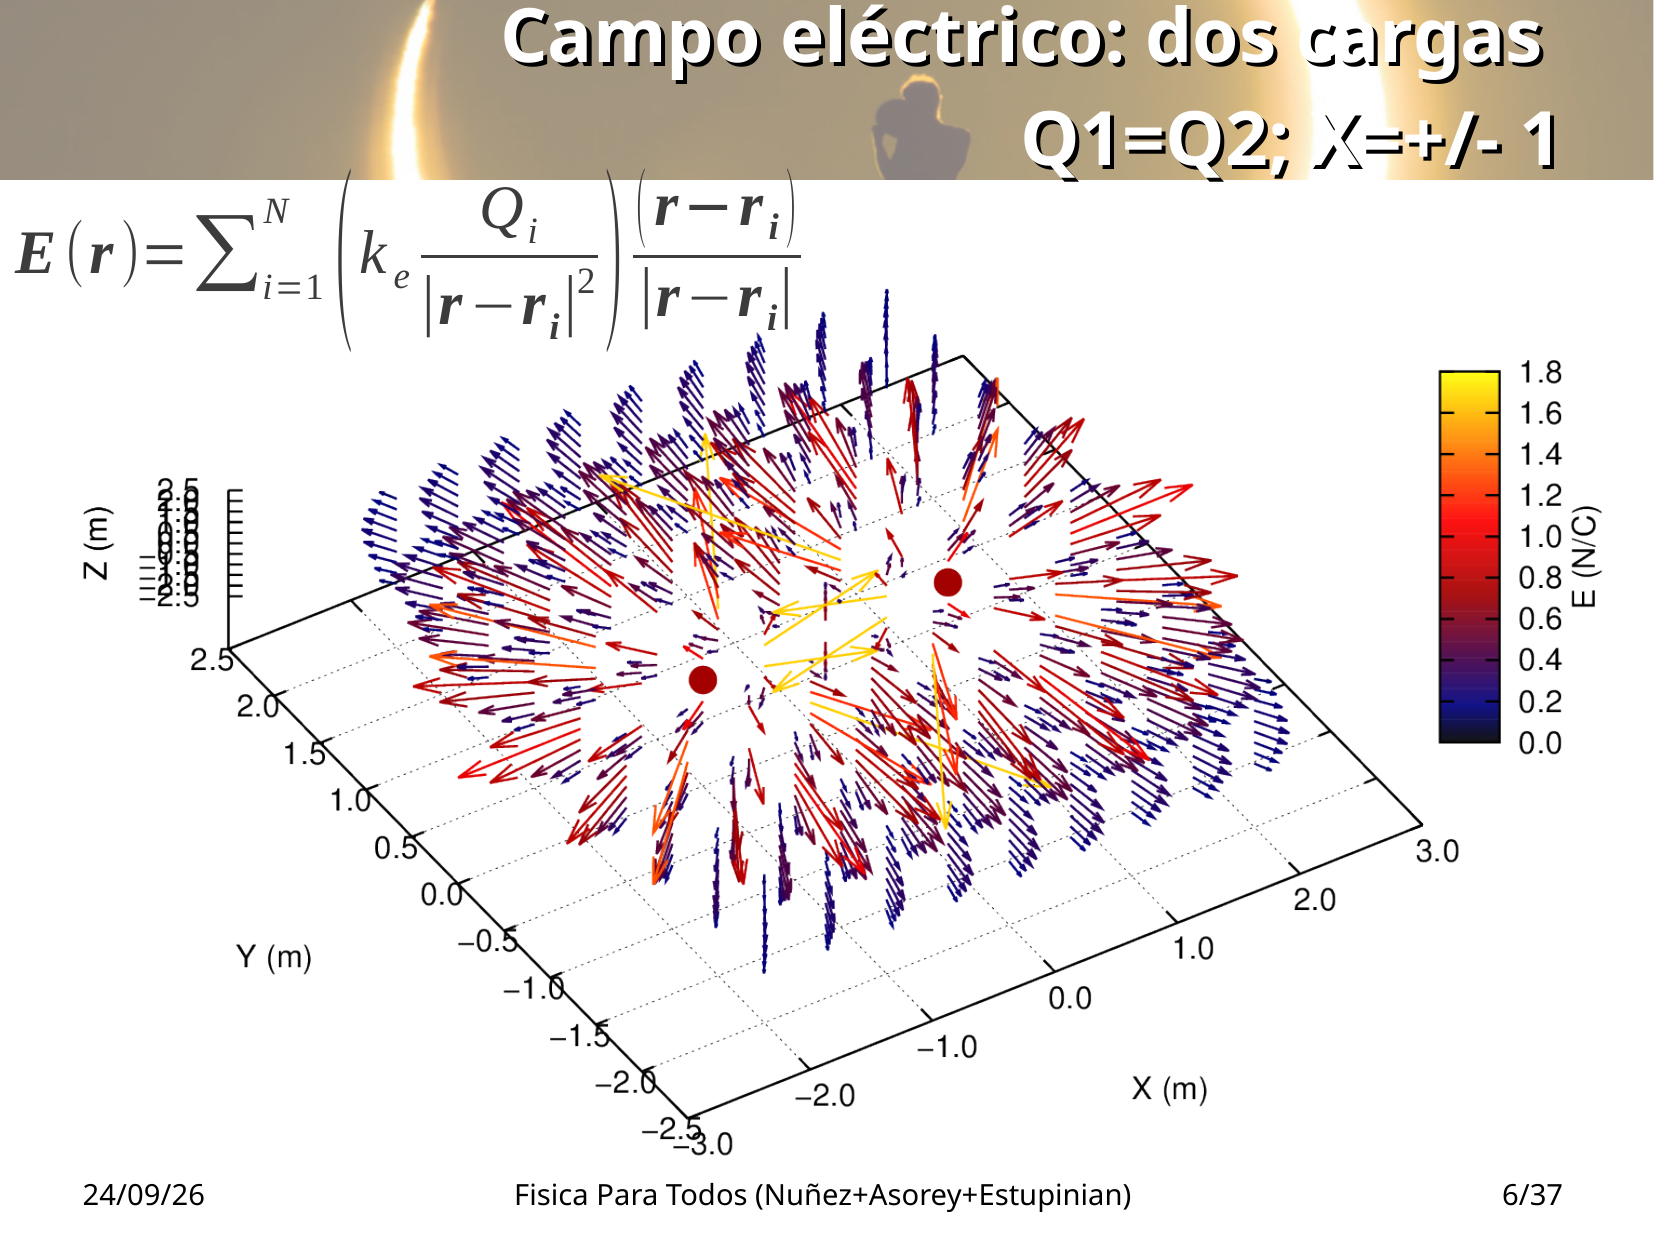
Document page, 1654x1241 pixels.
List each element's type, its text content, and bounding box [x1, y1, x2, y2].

title Campo eléctrico: dos cargas Q1=Q2; X=+/- 1 [75, 0, 1564, 106]
picture [0, 0, 1654, 1241]
chart [4, 165, 811, 357]
